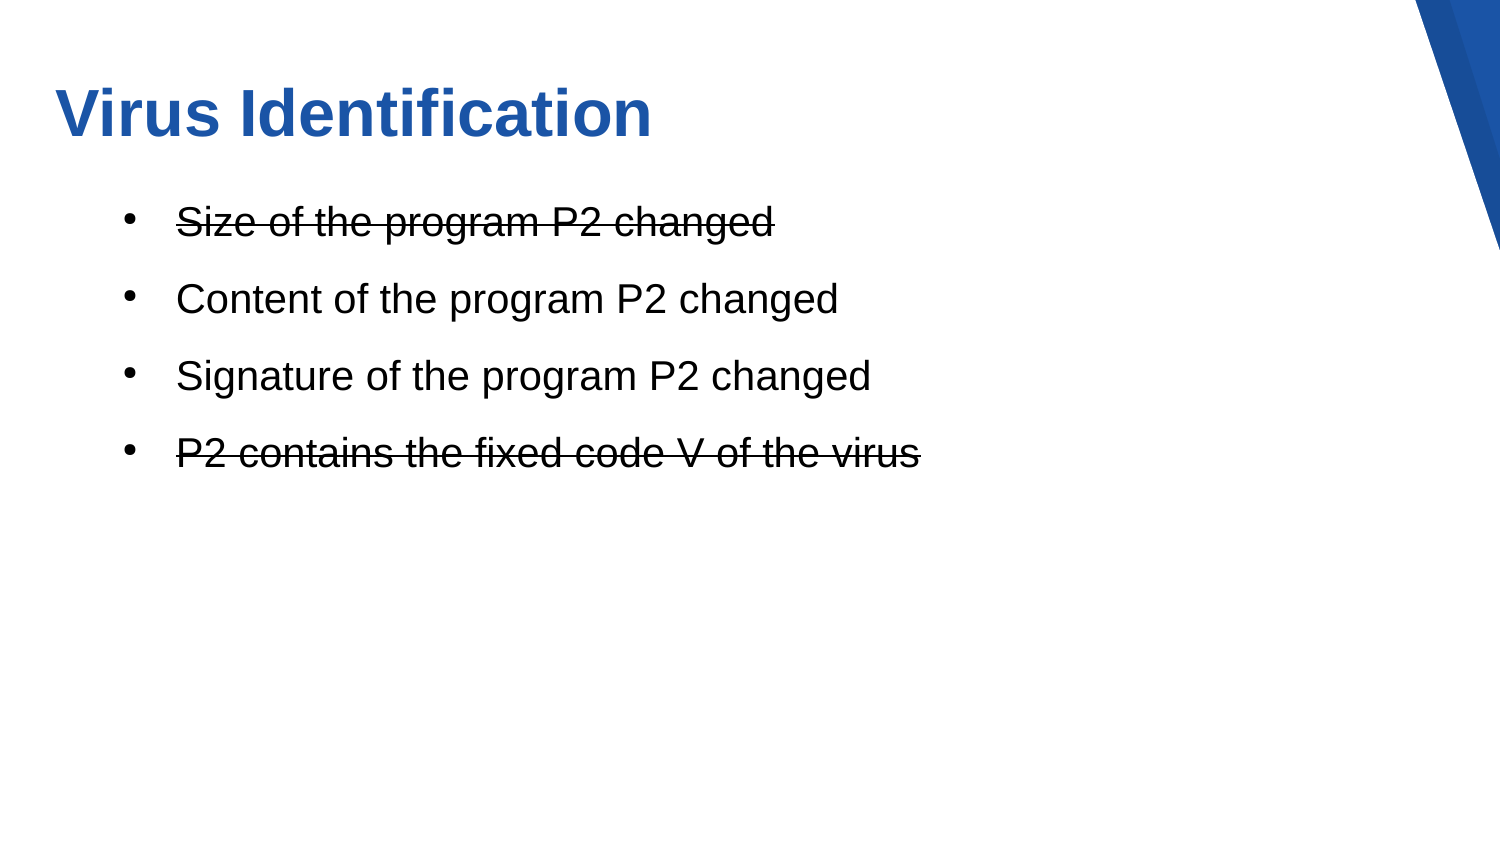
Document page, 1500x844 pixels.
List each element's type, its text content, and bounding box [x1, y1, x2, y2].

title Virus Identification [40, 97, 1231, 166]
list Size of the program P2 changed Content of the program P2 changed Signature of the program P2 changed P2 contains the fixed code V of the virus [90, 180, 1456, 755]
